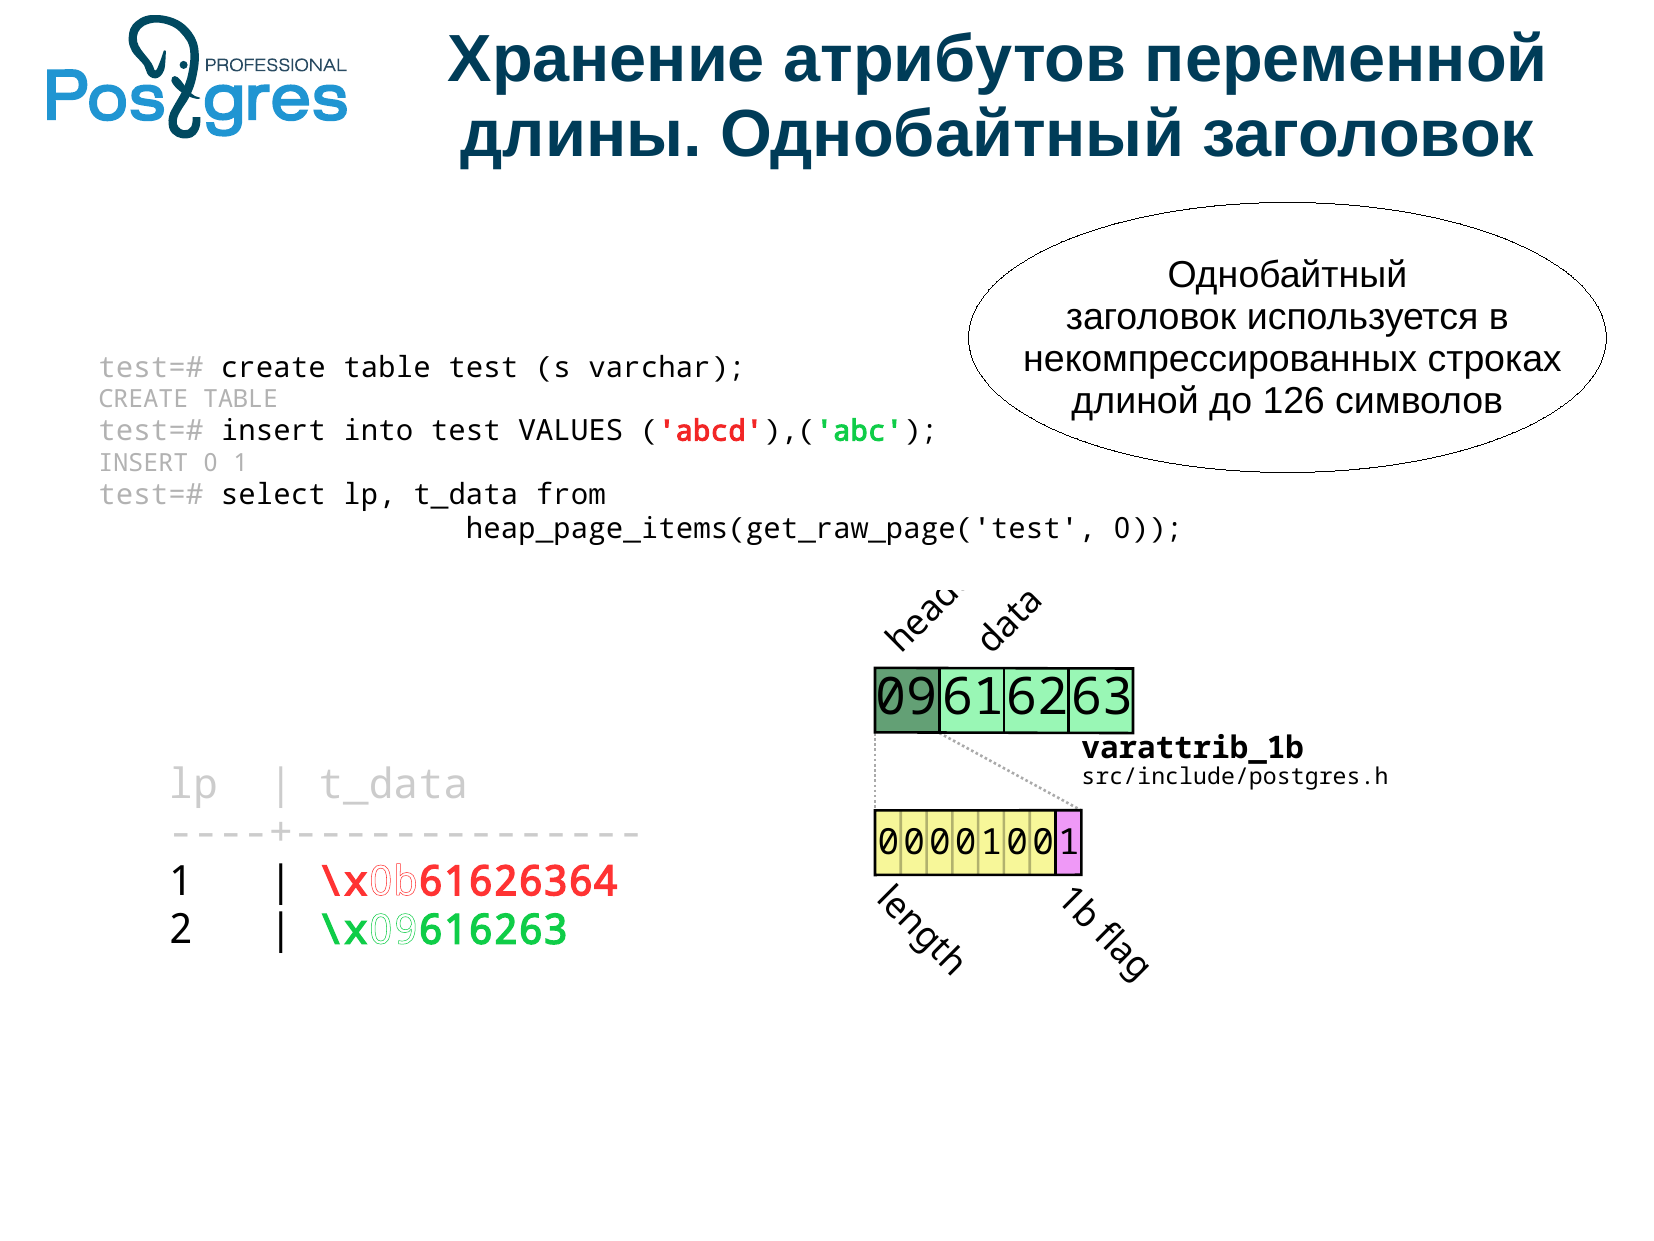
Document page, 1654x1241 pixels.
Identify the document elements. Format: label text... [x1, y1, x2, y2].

text_box Однобайтный заголовок используется в некомпрессированных строках длиной до 126 символов [968, 202, 1607, 473]
picture [850, 590, 1489, 1142]
title Хранение атрибутов переменной длины. Однобайтный заголовок [389, 20, 1607, 171]
text_box test=# create table test (s varchar); CREATE TABLE test=# insert into test VALUES ('abcd'),('abc'); INSERT 0 1 test=# select lp, t_data from heap_page_items(get_raw_page('test', 0)); [83, 342, 1300, 553]
text_box lp | t_data ----+-------------- 1 | \x0b61626364 2 | \x09616263 [153, 752, 679, 993]
